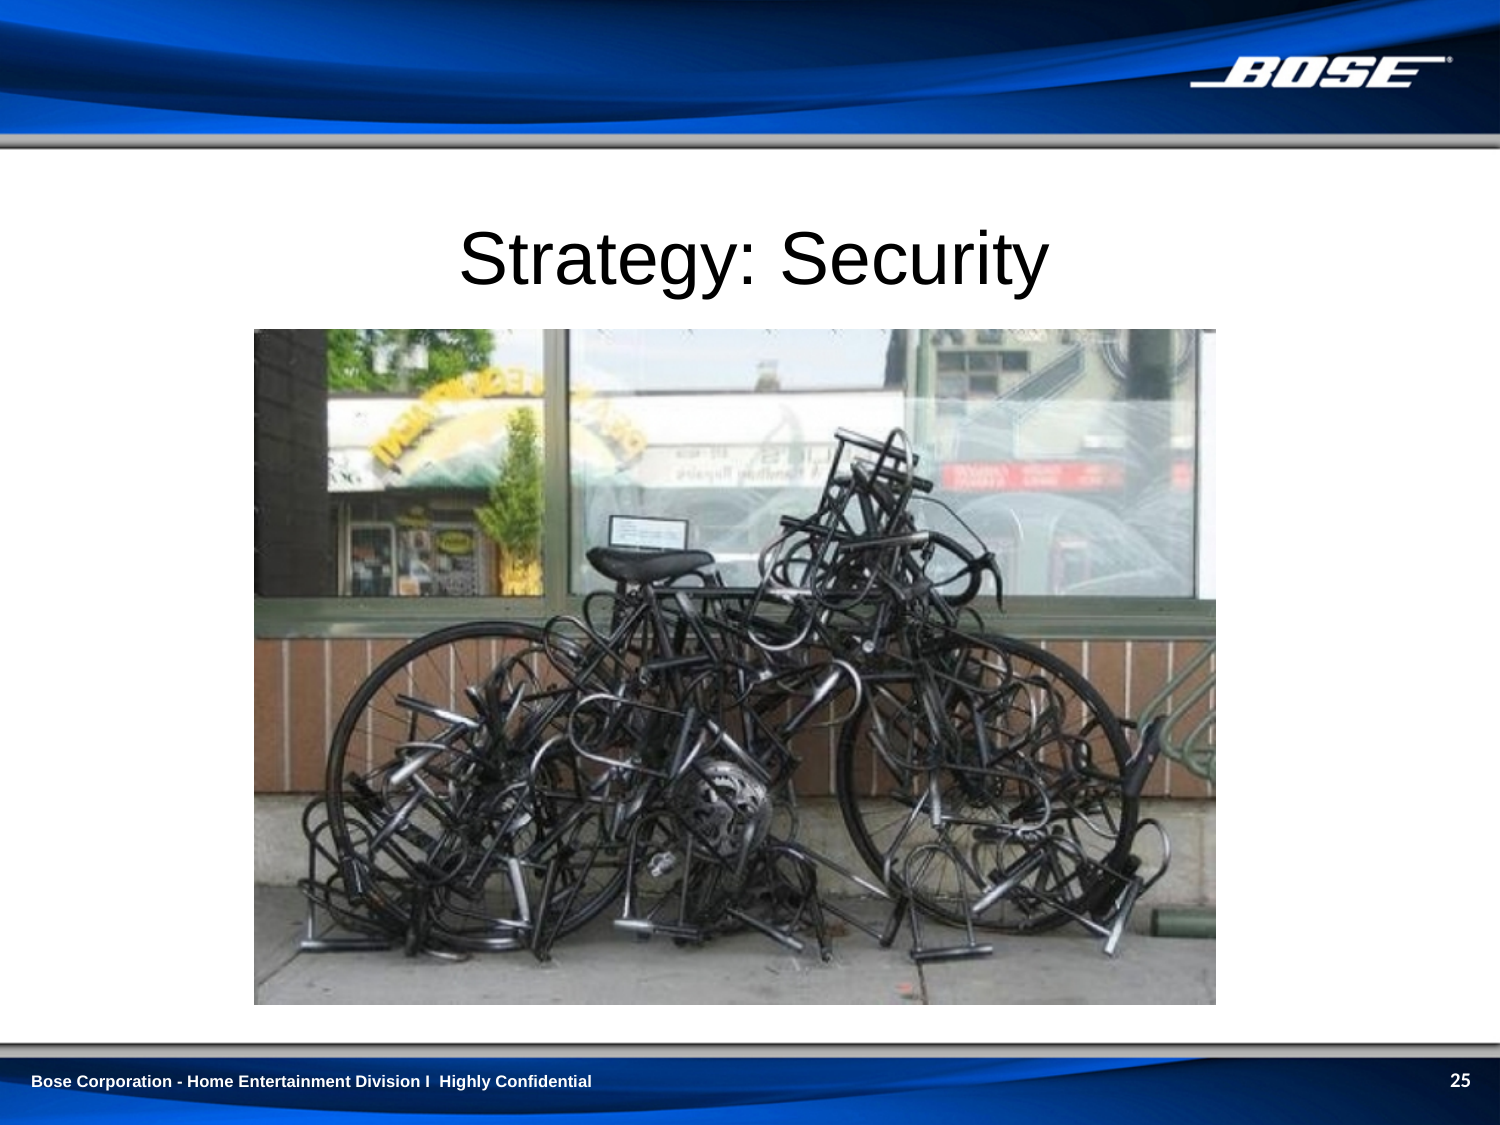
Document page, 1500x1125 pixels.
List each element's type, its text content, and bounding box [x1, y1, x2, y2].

picture [0, 0, 1500, 1125]
text_box Strategy: Security [79, 174, 1430, 334]
